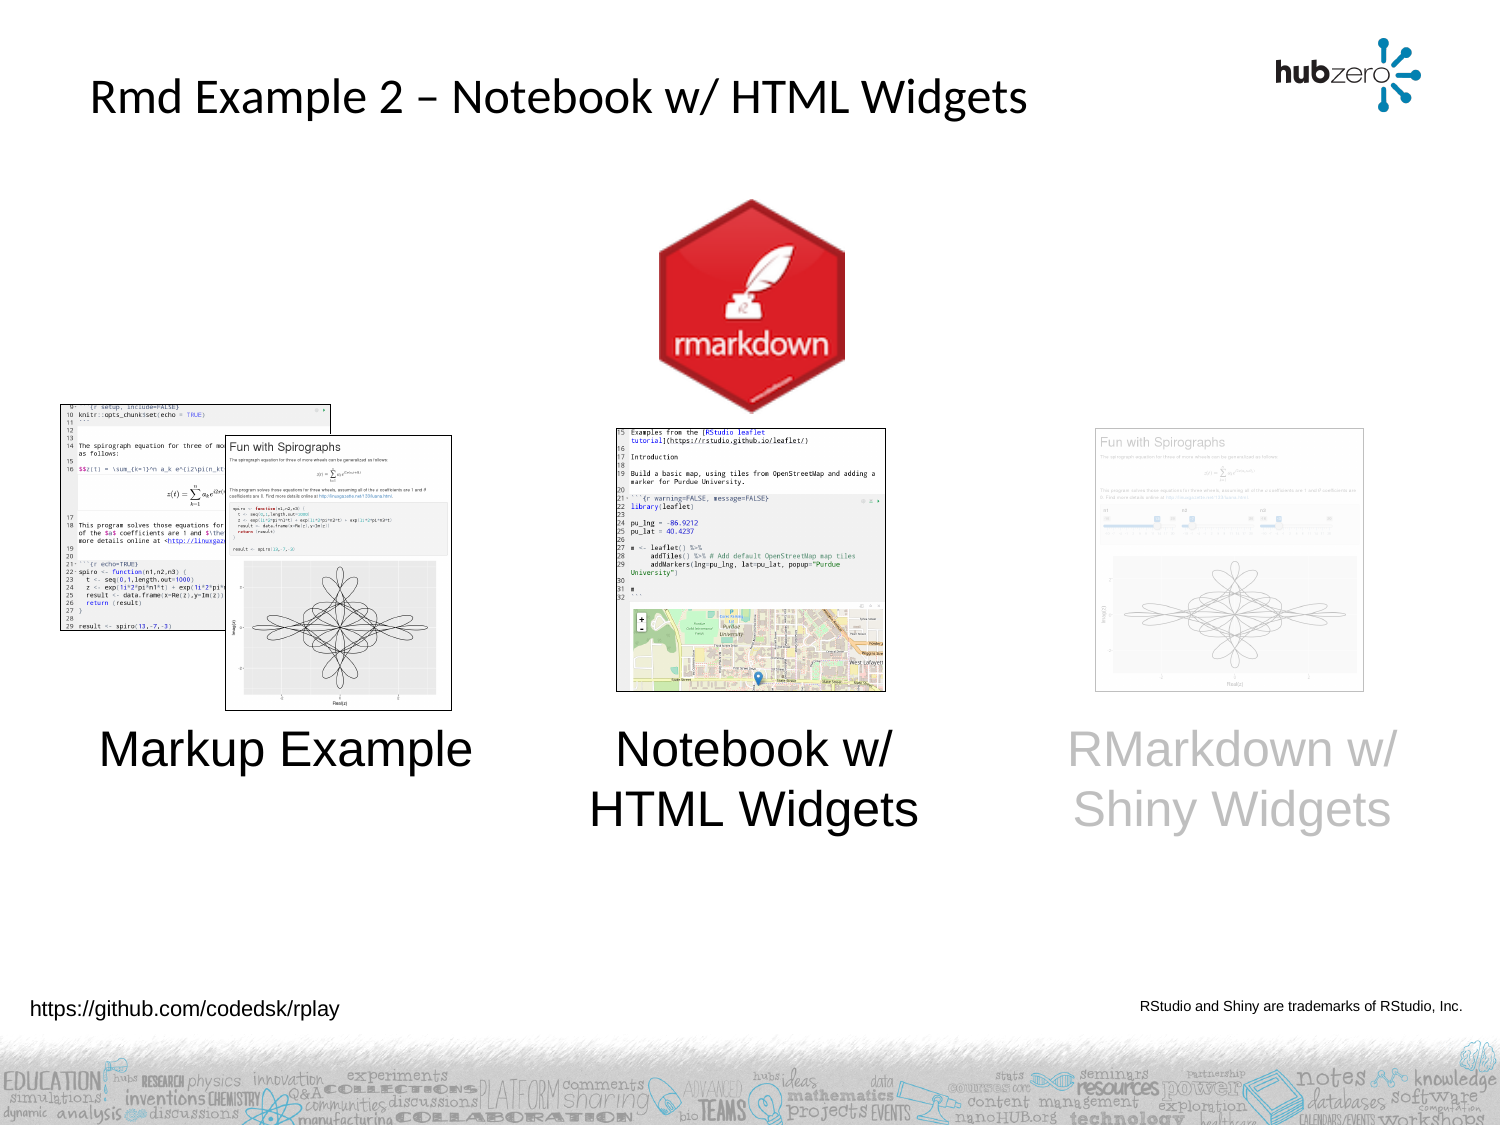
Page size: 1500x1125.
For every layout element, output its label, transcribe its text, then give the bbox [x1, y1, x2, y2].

text_box Notebook w/ HTML Widgets [573, 709, 933, 845]
picture [1272, 35, 1424, 44]
text_box RStudio and Shiny are trademarks of RStudio, Inc. [1125, 990, 1478, 1023]
text_box https://github.com/codedsk/rplay [15, 986, 356, 1047]
picture [616, 428, 886, 692]
text_box [1050, 423, 1411, 859]
title Rmd Example 2 – Notebook w/ HTML Widgets [75, 44, 1426, 144]
picture [60, 404, 452, 711]
picture [0, 1034, 1500, 1125]
picture [659, 199, 845, 414]
text_box Markup Example [83, 709, 489, 785]
